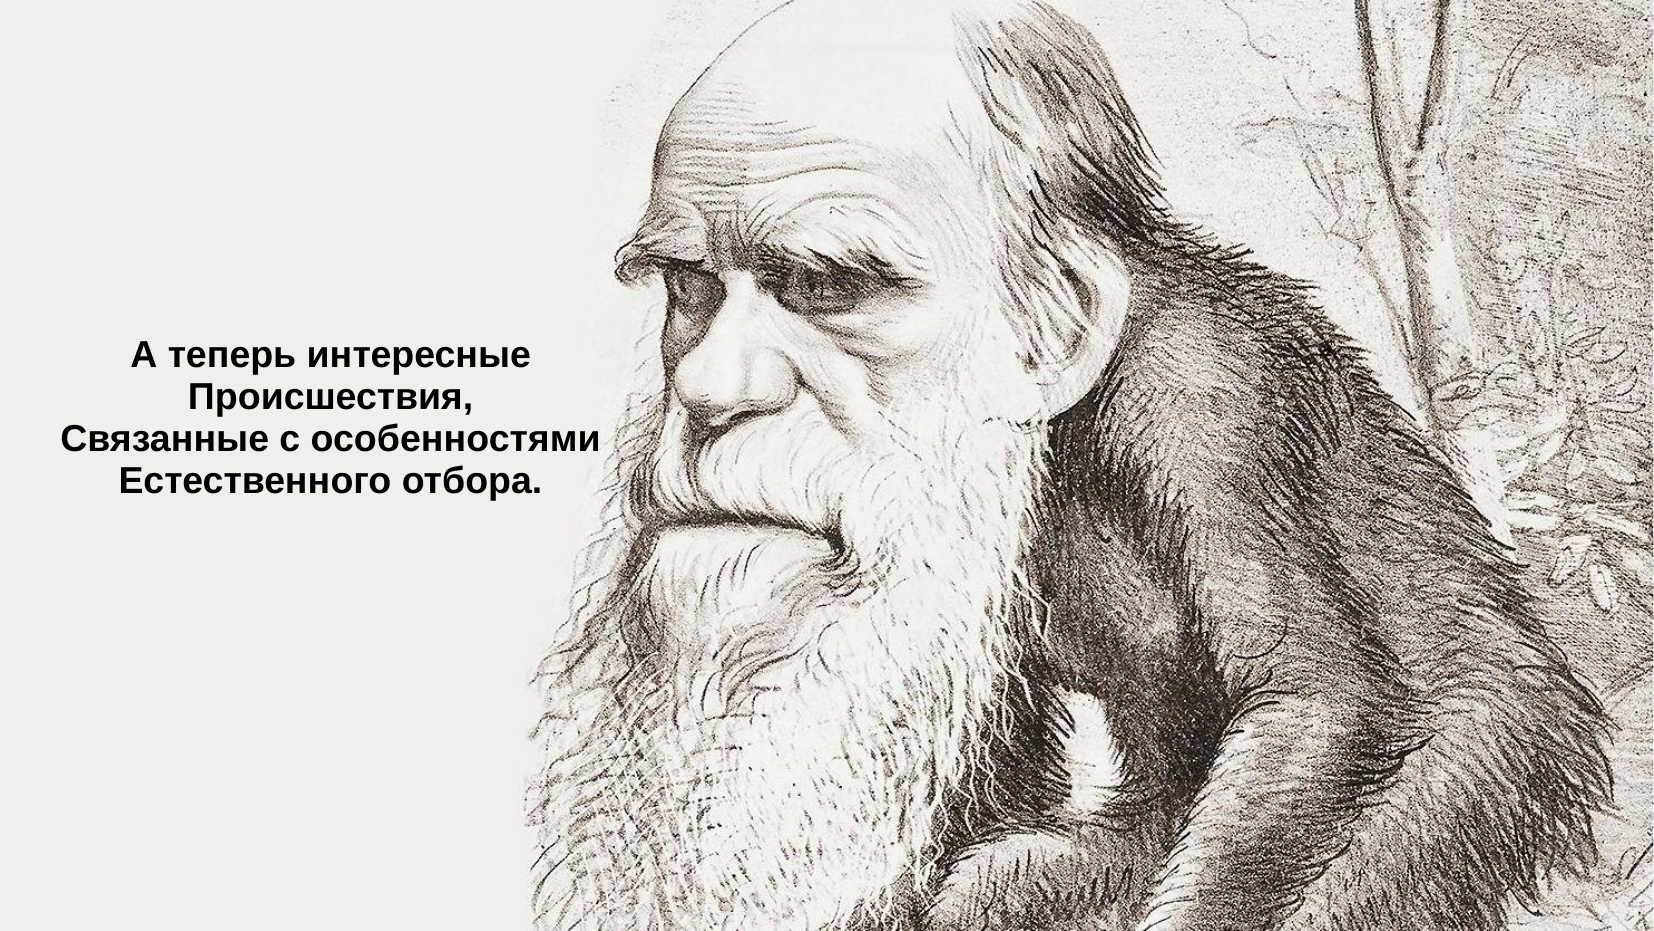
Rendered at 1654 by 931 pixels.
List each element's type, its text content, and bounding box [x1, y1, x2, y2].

text_box А теперь интересные Происшествия, Связанные с особенностями Естественного отбора. [0, 326, 768, 510]
picture [0, 0, 1654, 931]
